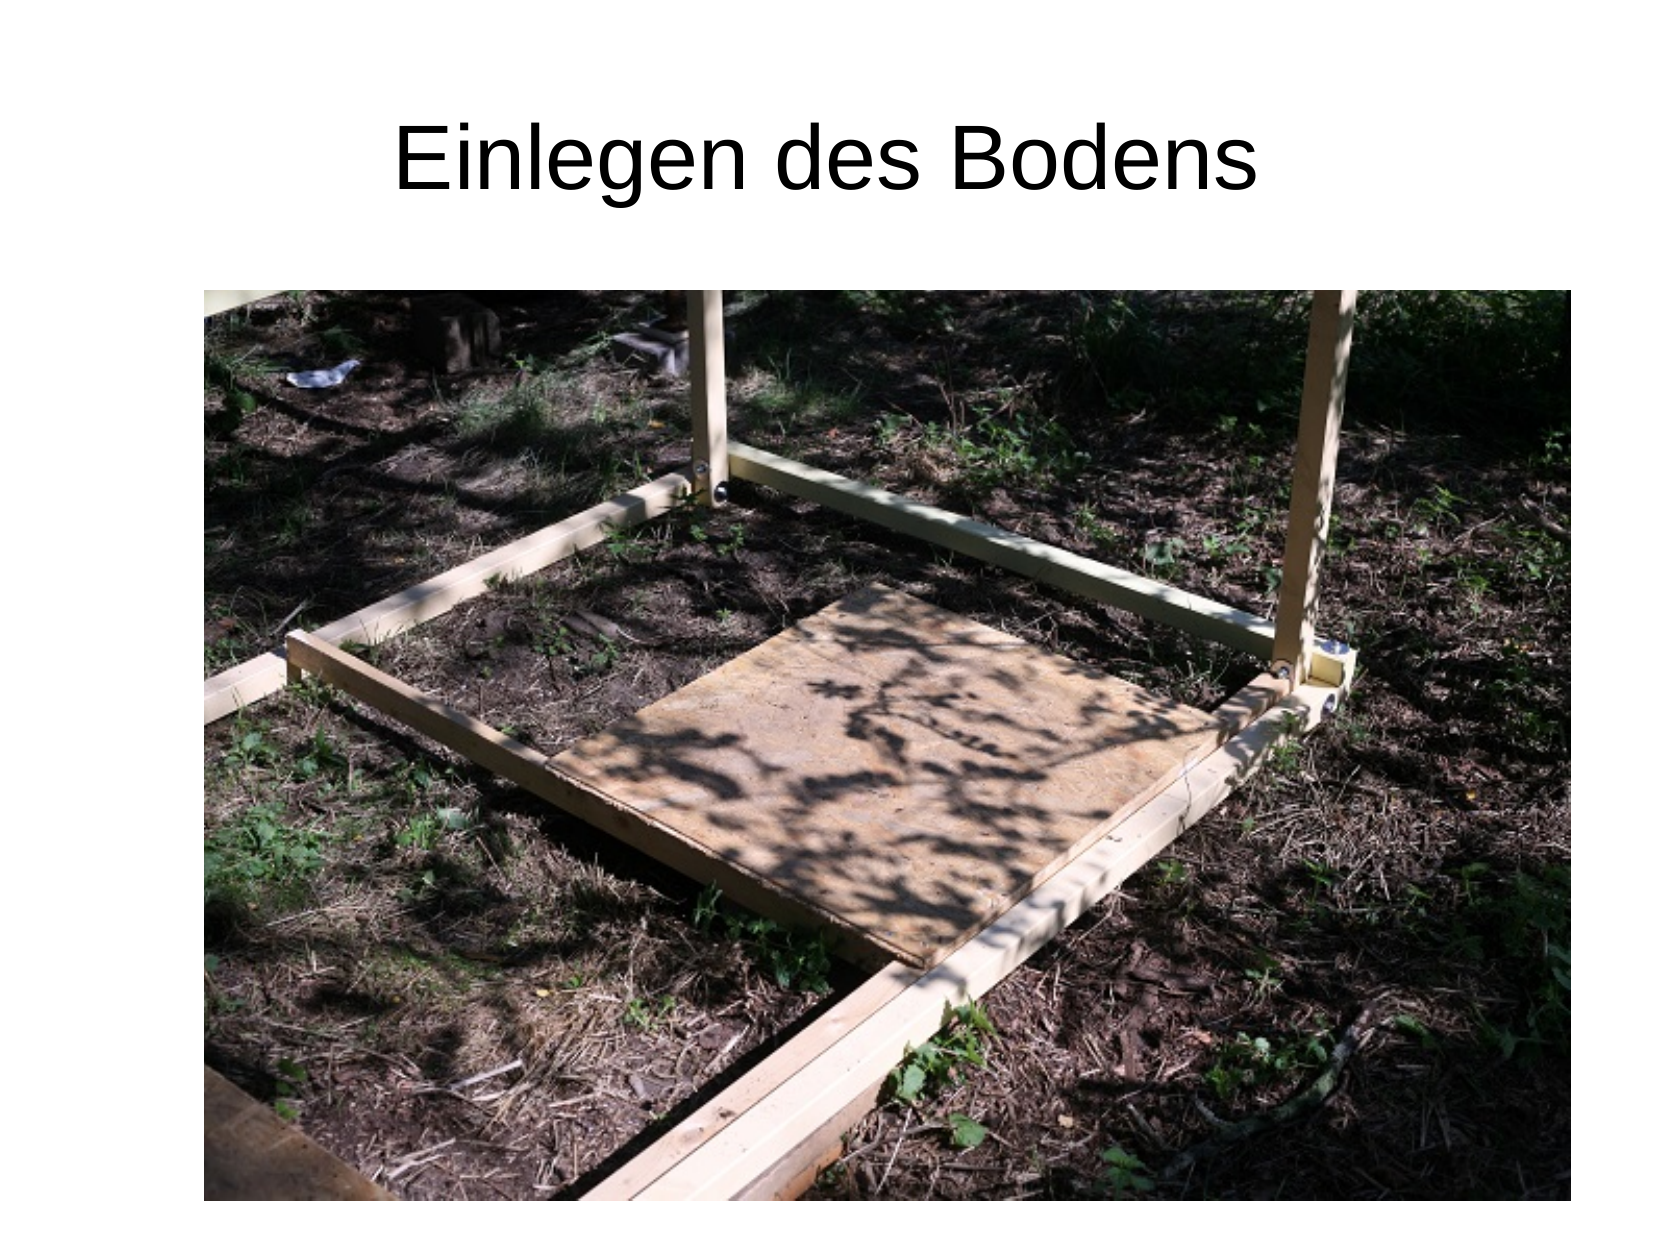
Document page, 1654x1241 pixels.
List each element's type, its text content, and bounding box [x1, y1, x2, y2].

title Einlegen des Bodens [82, 49, 1571, 257]
picture [204, 290, 1571, 1201]
